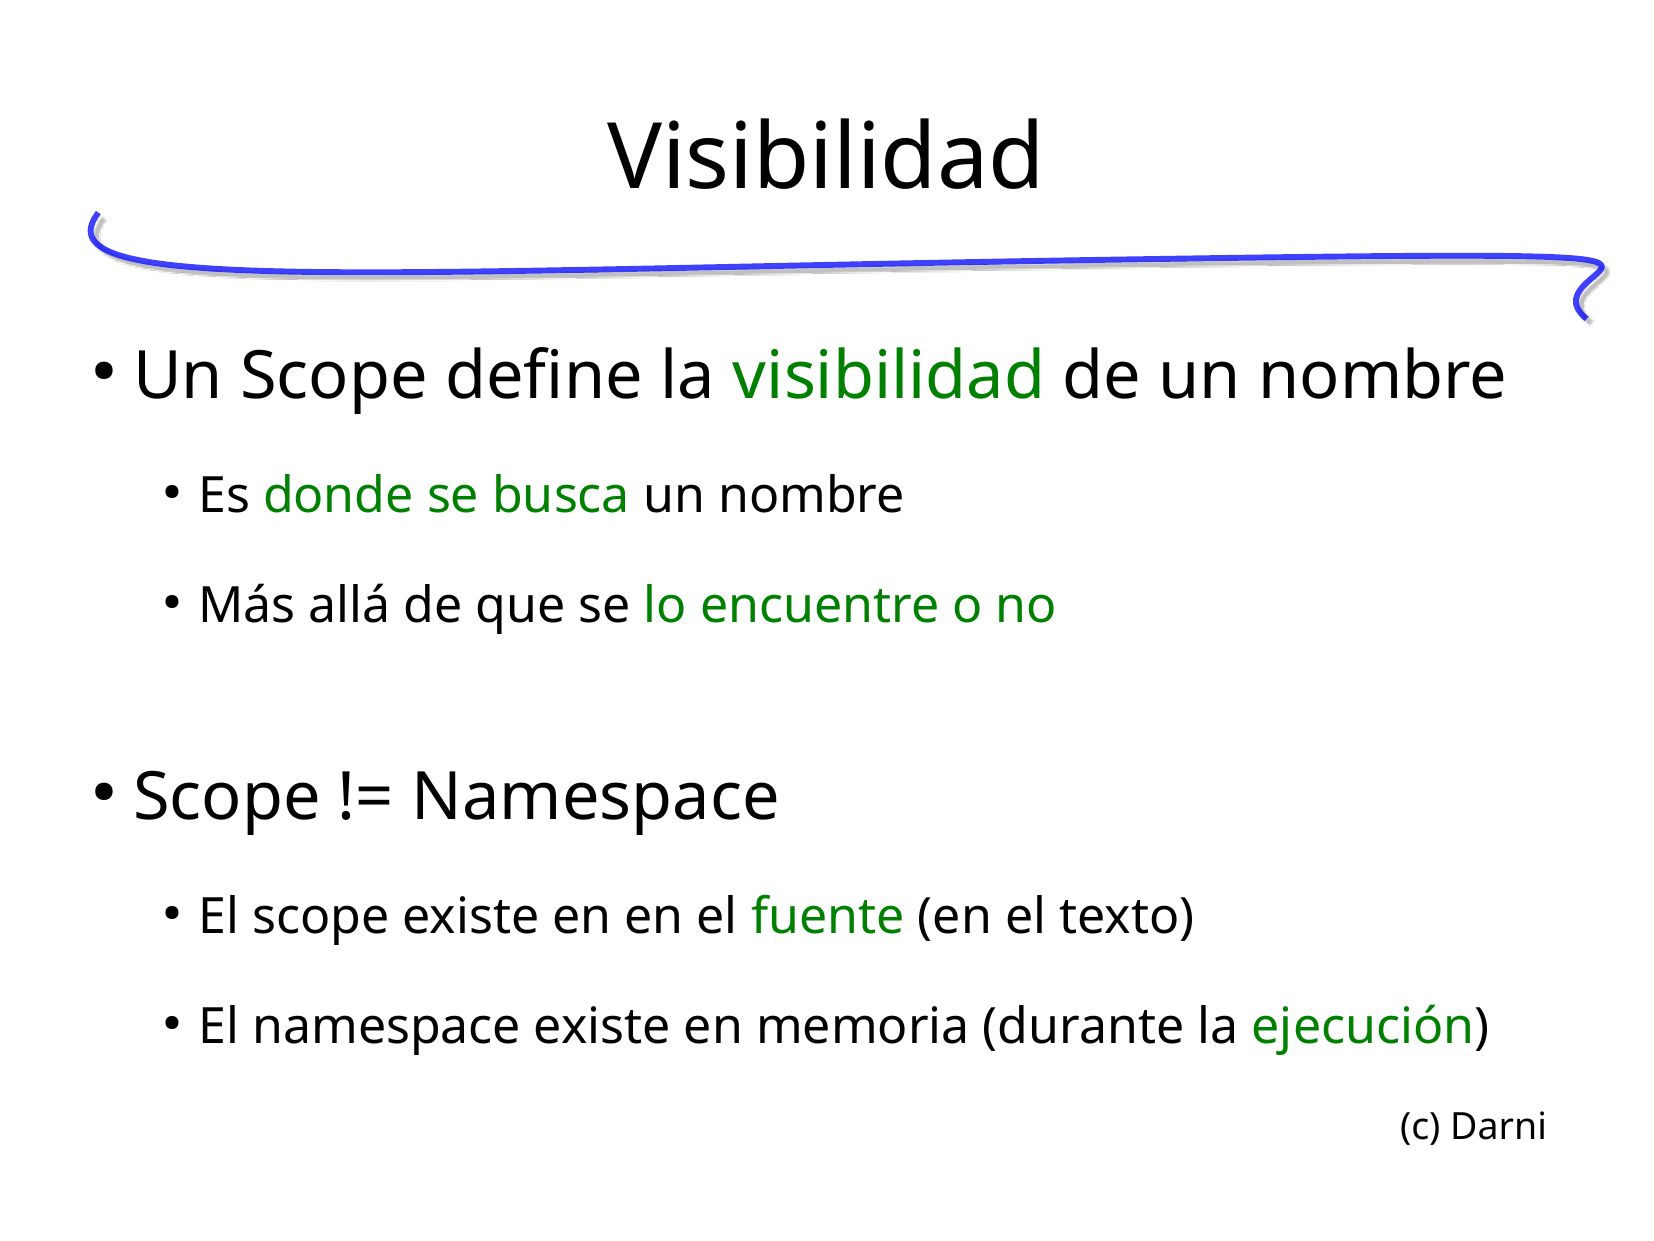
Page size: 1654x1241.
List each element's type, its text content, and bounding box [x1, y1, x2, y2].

subtitle Un Scope define la visibilidad de un nombre Es donde se busca un nombre Más allá de que se lo encuentre o no Scope != Namespace El scope existe en en el fuente (en el texto) El namespace existe en memoria (durante la ejecución) (c) Darni [92, 374, 1548, 1103]
title Visibilidad [82, 49, 1571, 257]
